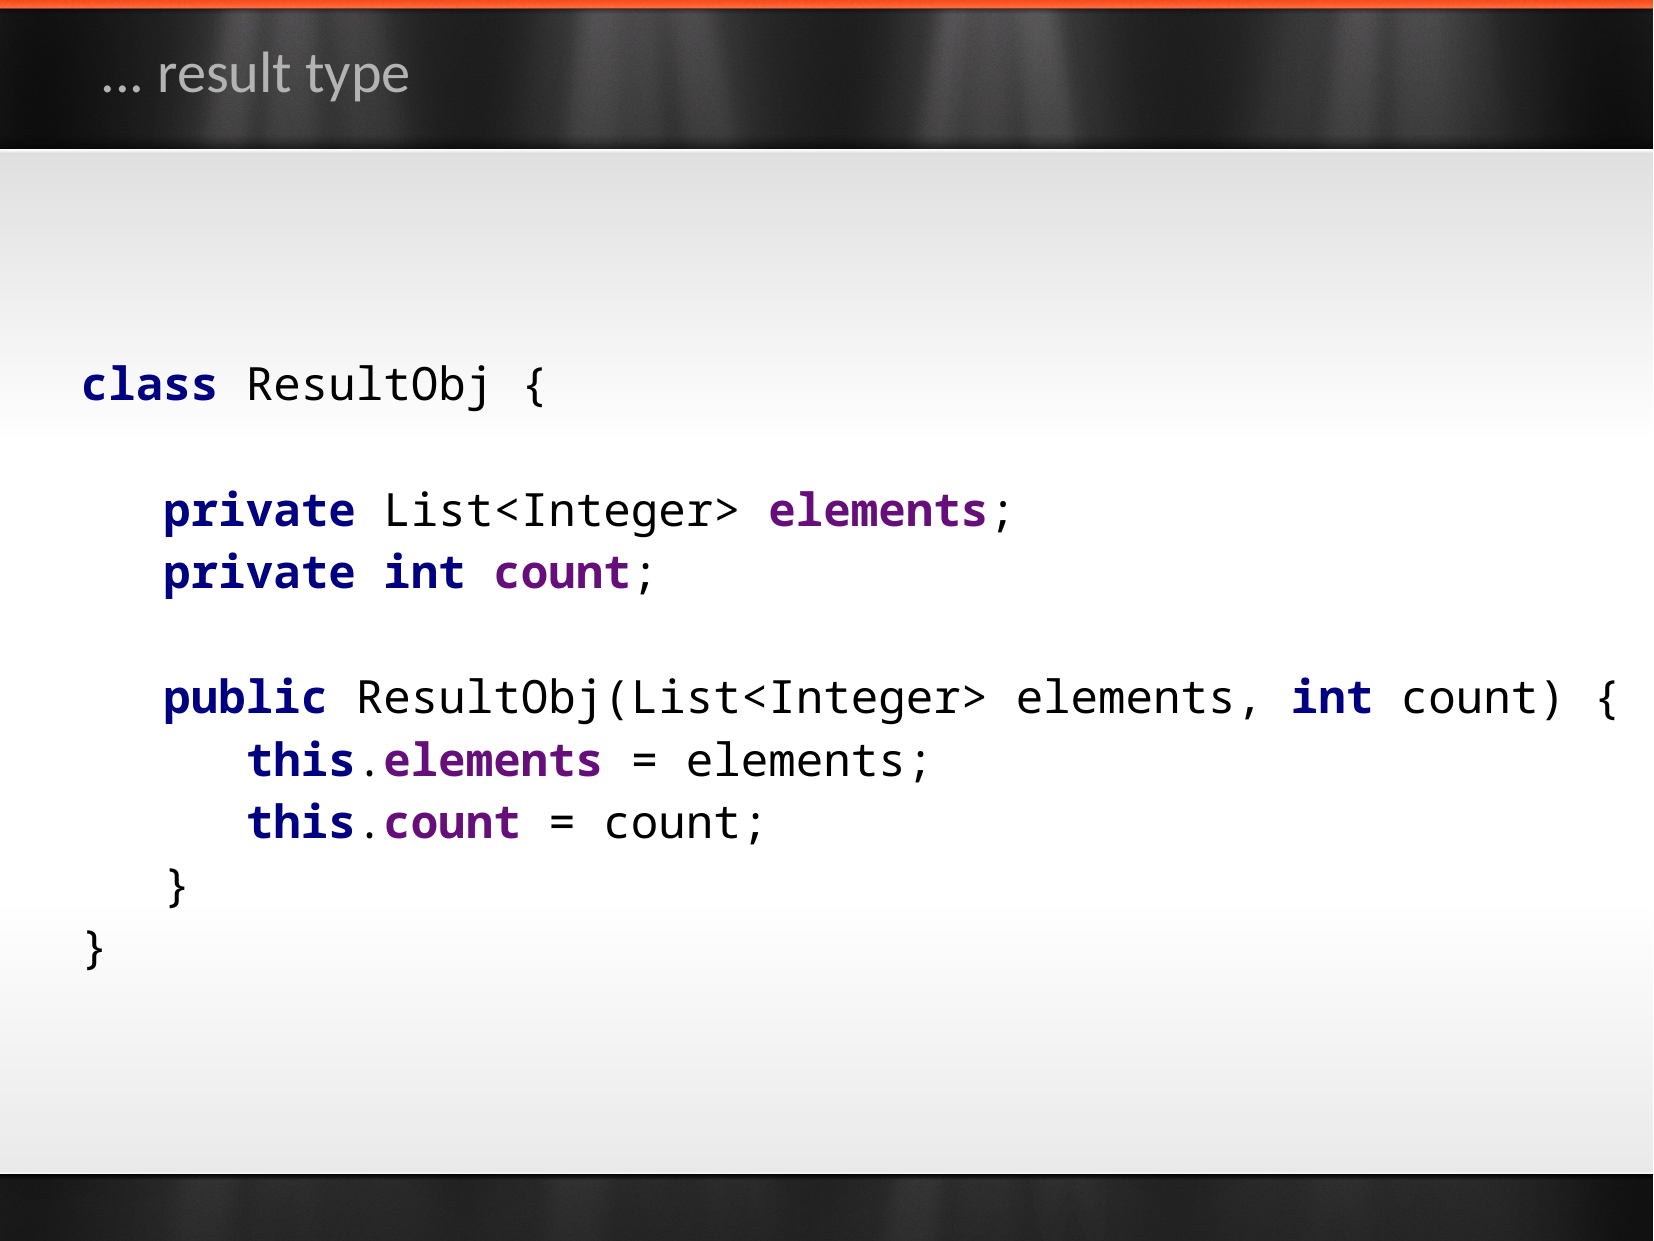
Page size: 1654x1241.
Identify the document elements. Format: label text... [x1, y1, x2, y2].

picture [0, 0, 1653, 1241]
subtitle class ResultObj { private List<Integer> elements; private int count; public ResultObj(List<Integer> elements, int count) { this.elements = elements; this.count = count; } } [80, 187, 1651, 1142]
title ... result type [100, 6, 1588, 151]
